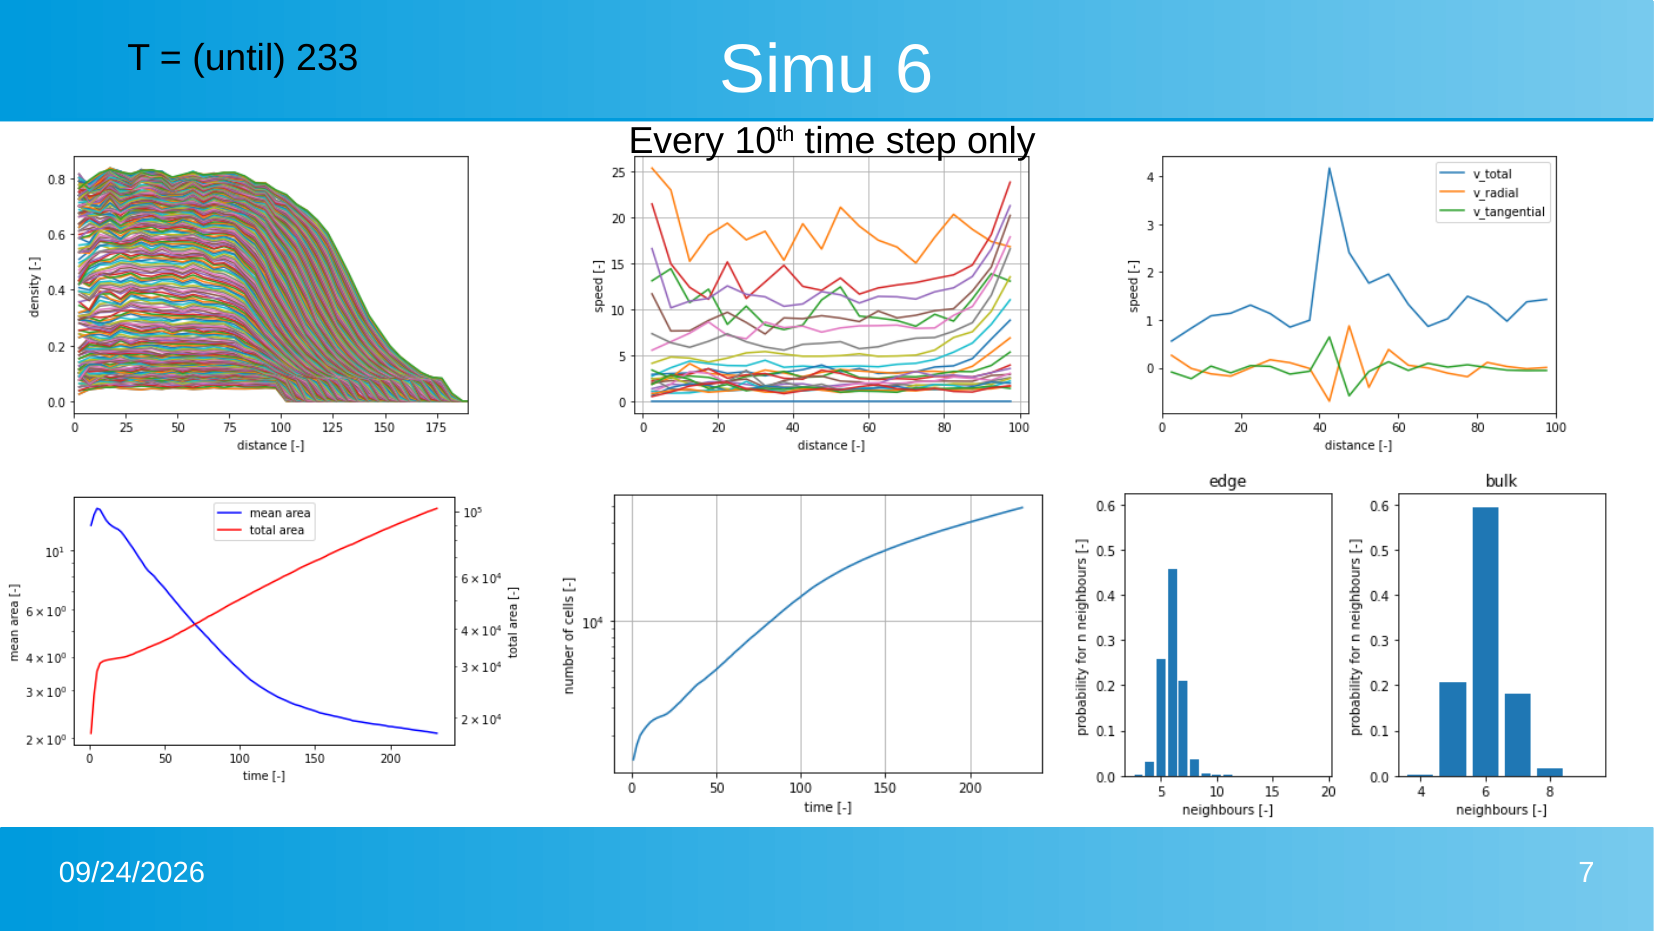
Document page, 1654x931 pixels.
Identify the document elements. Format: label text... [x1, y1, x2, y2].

picture [1068, 465, 1613, 826]
picture [586, 149, 1039, 458]
picture [554, 487, 1051, 822]
text_box T = (until) 233 [112, 29, 451, 87]
picture [1121, 149, 1576, 458]
text_box Every 10th time step only [613, 112, 1064, 212]
title Simu 6 [59, 29, 1595, 108]
picture [1, 490, 526, 788]
picture [22, 149, 476, 458]
